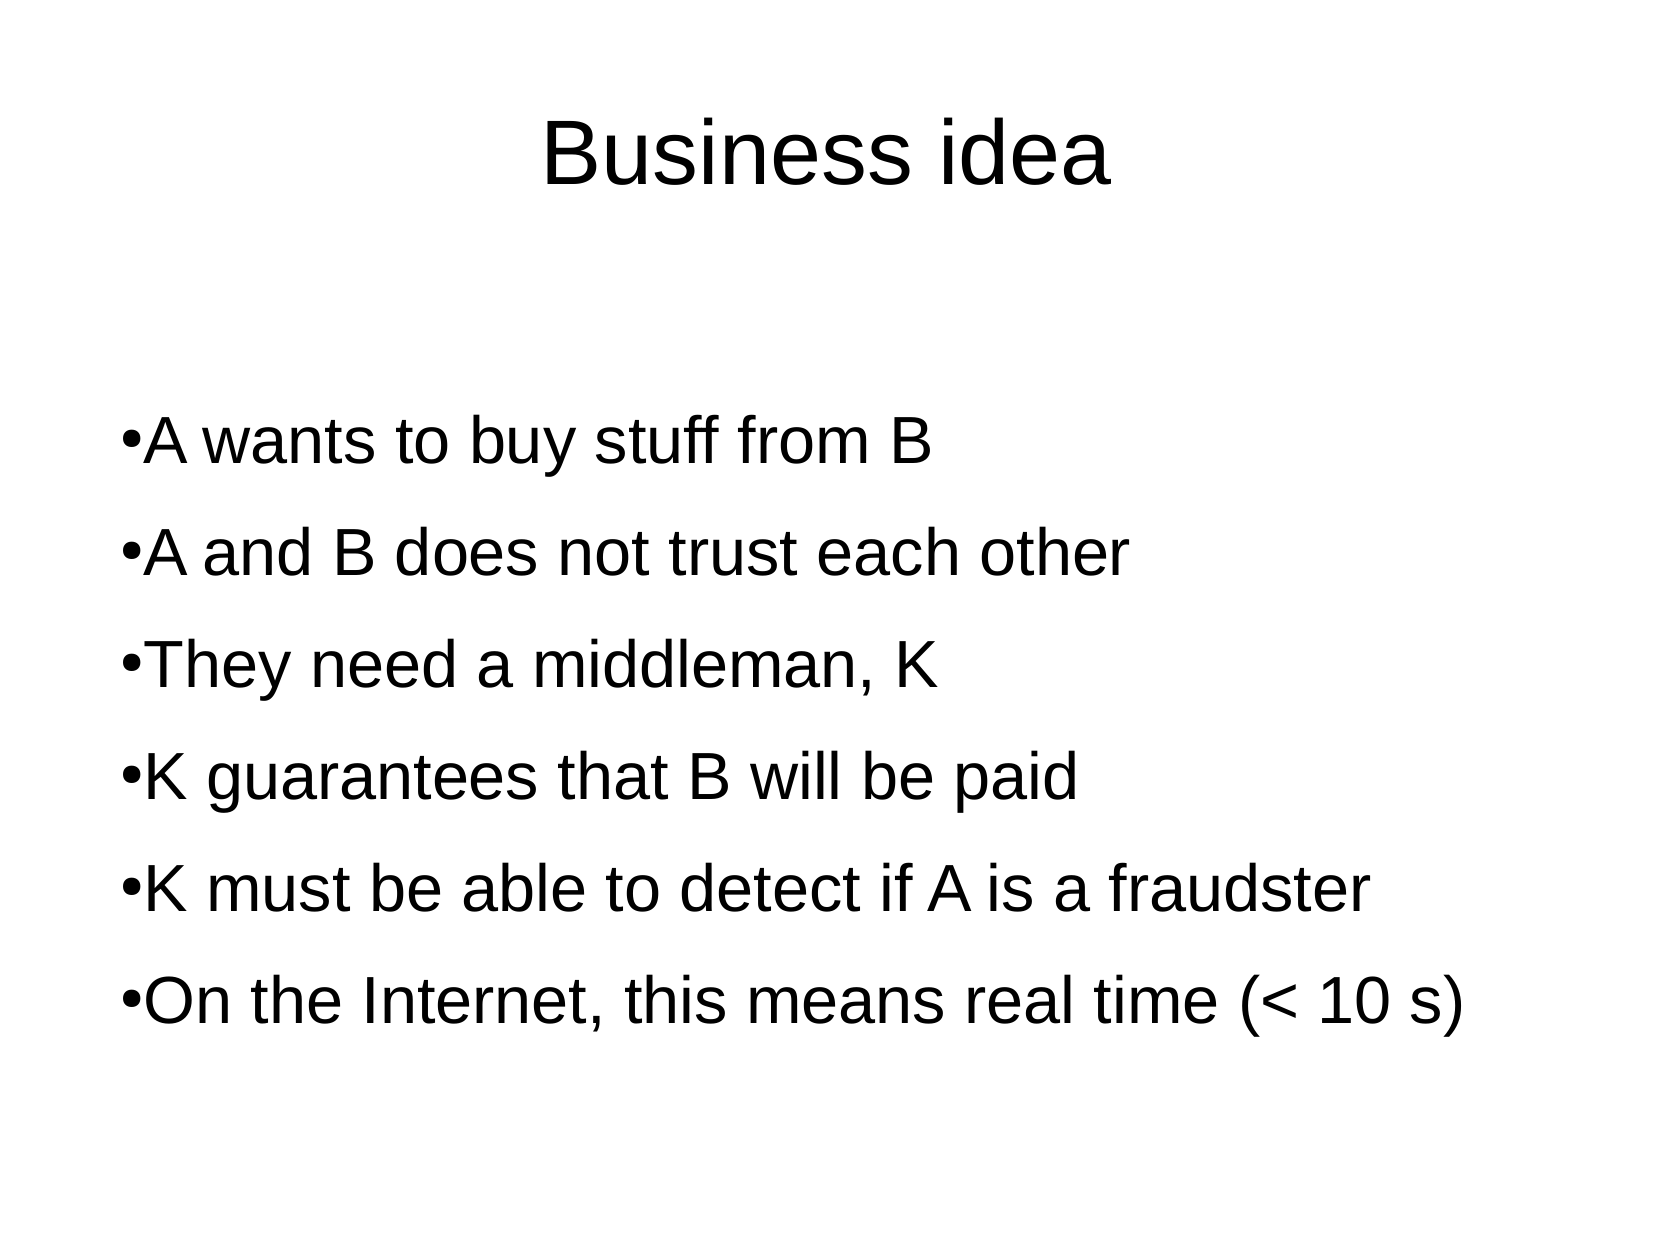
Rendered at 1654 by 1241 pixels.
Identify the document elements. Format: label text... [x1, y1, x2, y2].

title Business idea [82, 56, 1571, 250]
subtitle A wants to buy stuff from B A and B does not trust each other They need a middleman, K K guarantees that B will be paid K must be able to detect if A is a fraudster On the Internet, this means real time (< 10 s) [86, 300, 1576, 1104]
